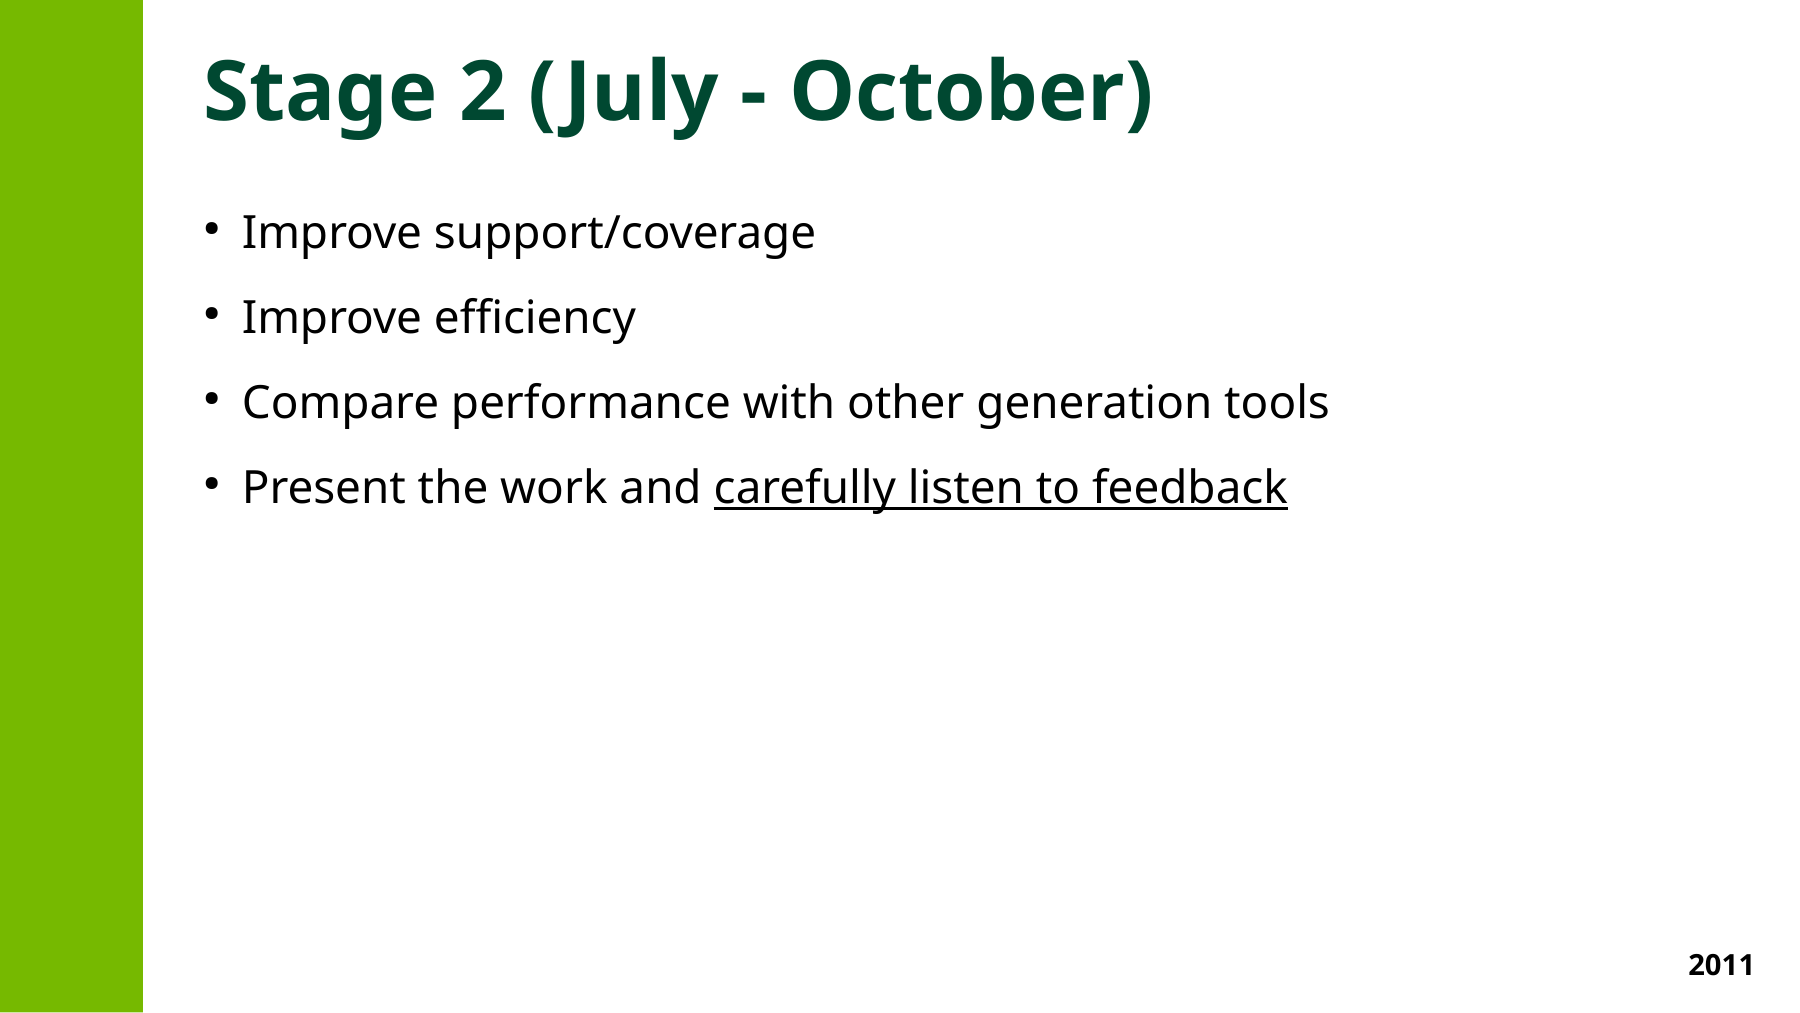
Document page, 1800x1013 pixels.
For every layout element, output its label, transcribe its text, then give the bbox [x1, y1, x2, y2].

title Stage 2 (July - October) [188, 40, 1733, 195]
list Improve support/coverage Improve efficiency Compare performance with other generation tools Present the work and carefully listen to feedback [188, 195, 1733, 976]
